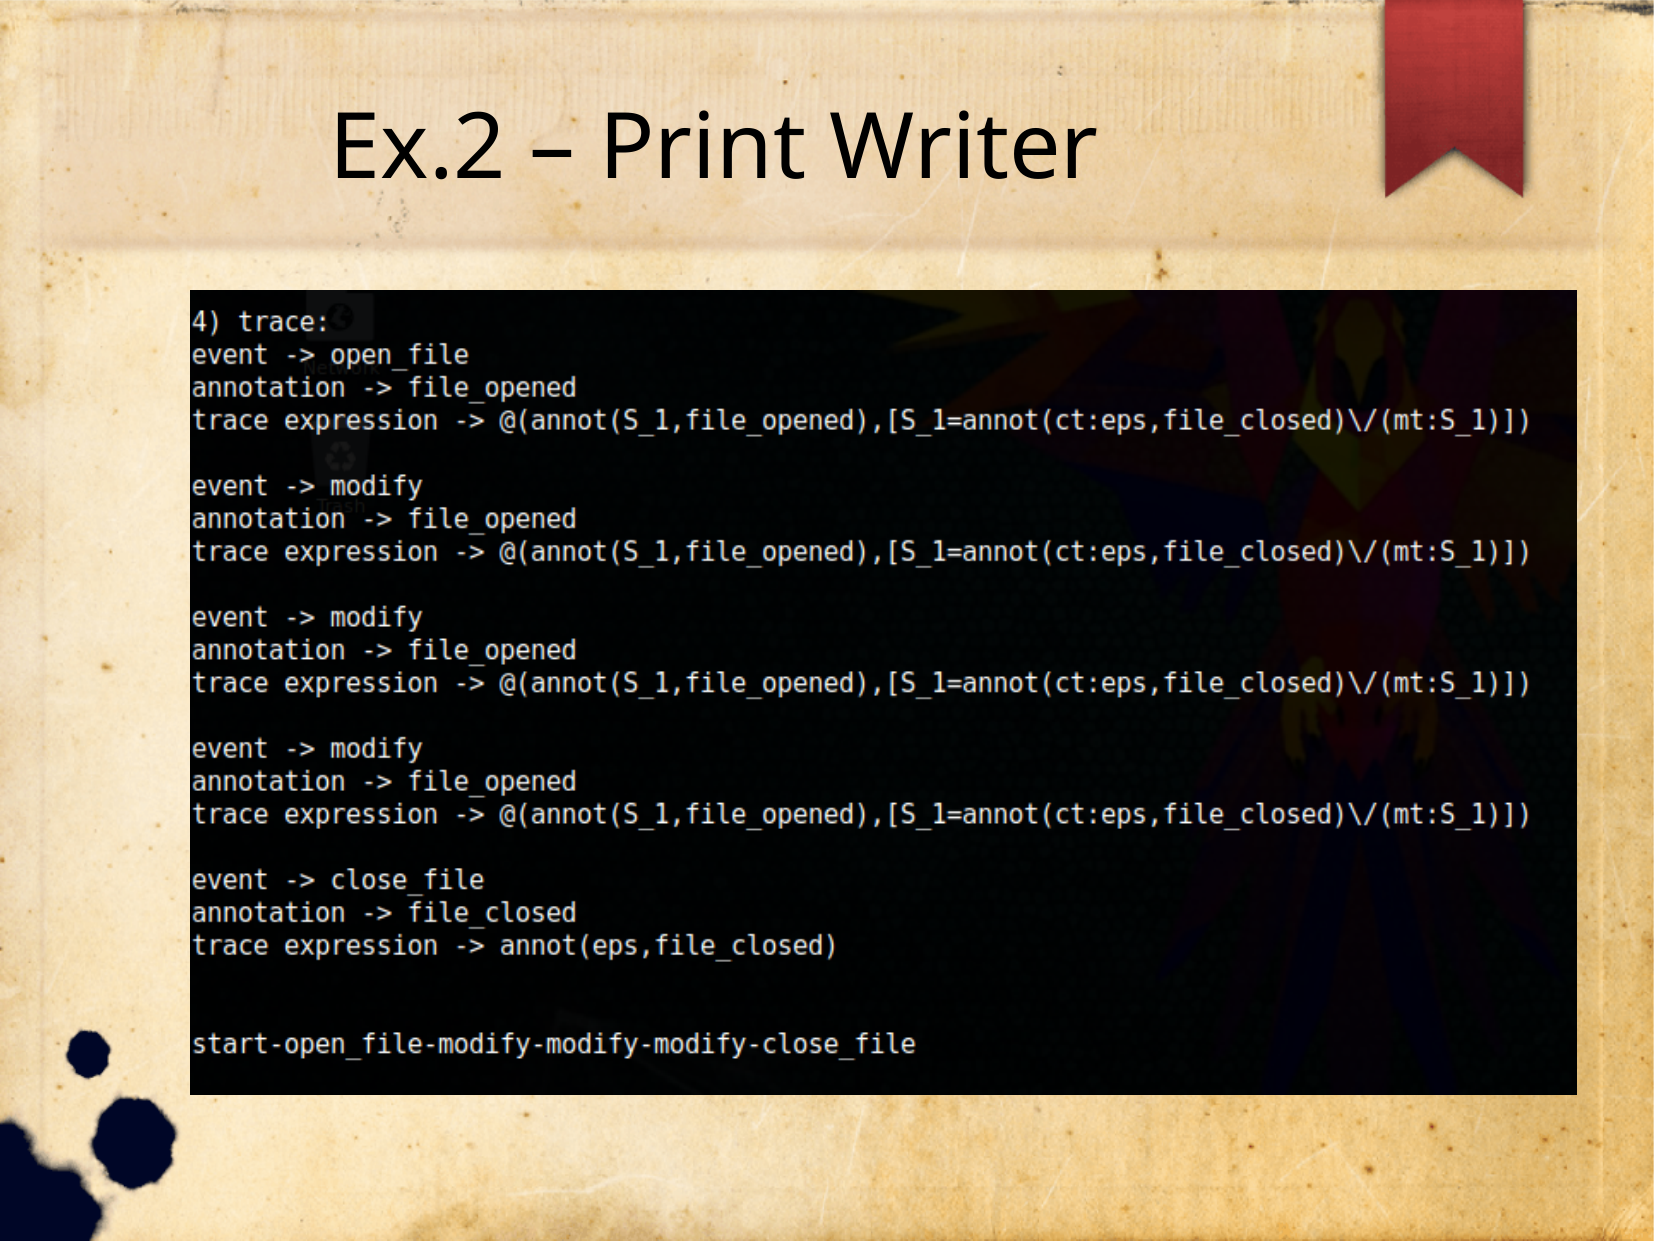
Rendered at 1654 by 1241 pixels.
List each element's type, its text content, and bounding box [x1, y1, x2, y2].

title Ex.2 – Print Writer [82, 49, 1347, 237]
picture [0, 0, 1654, 1241]
